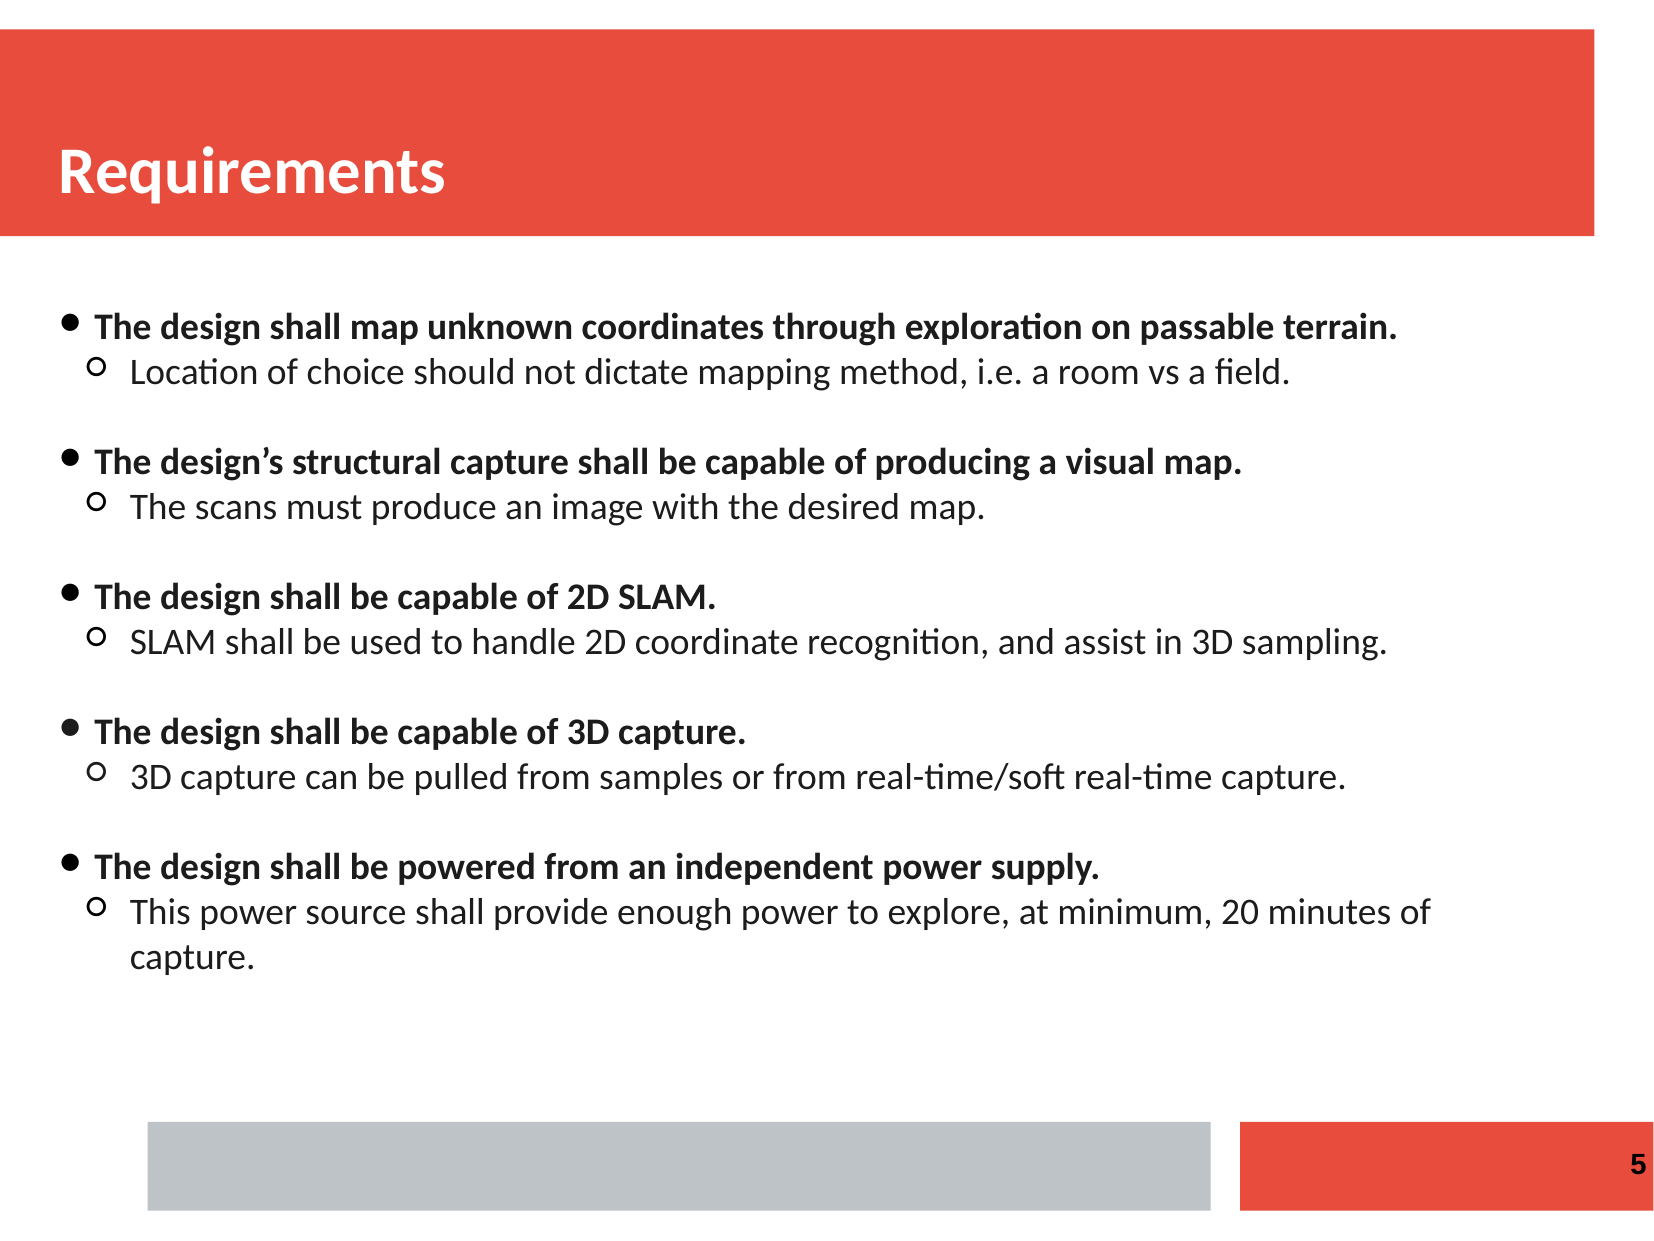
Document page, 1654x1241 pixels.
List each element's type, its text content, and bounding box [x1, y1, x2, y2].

text_box The design shall map unknown coordinates through exploration on passable terrain. Location of choice should not dictate mapping method, i.e. a room vs a field. The design’s structural capture shall be capable of producing a visual map. The scans must produce an image with the desired map. The design shall be capable of 2D SLAM. SLAM shall be used to handle 2D coordinate recognition, and assist in 3D sampling. The design shall be capable of 3D capture. 3D capture can be pulled from samples or from real-time/soft real-time capture. The design shall be powered from an independent power supply. This power source shall provide enough power to explore, at minimum, 20 minutes of capture. [58, 301, 1565, 1070]
slide_number <number> [1547, 1145, 1647, 1241]
text_box Requirements [58, 58, 1595, 207]
